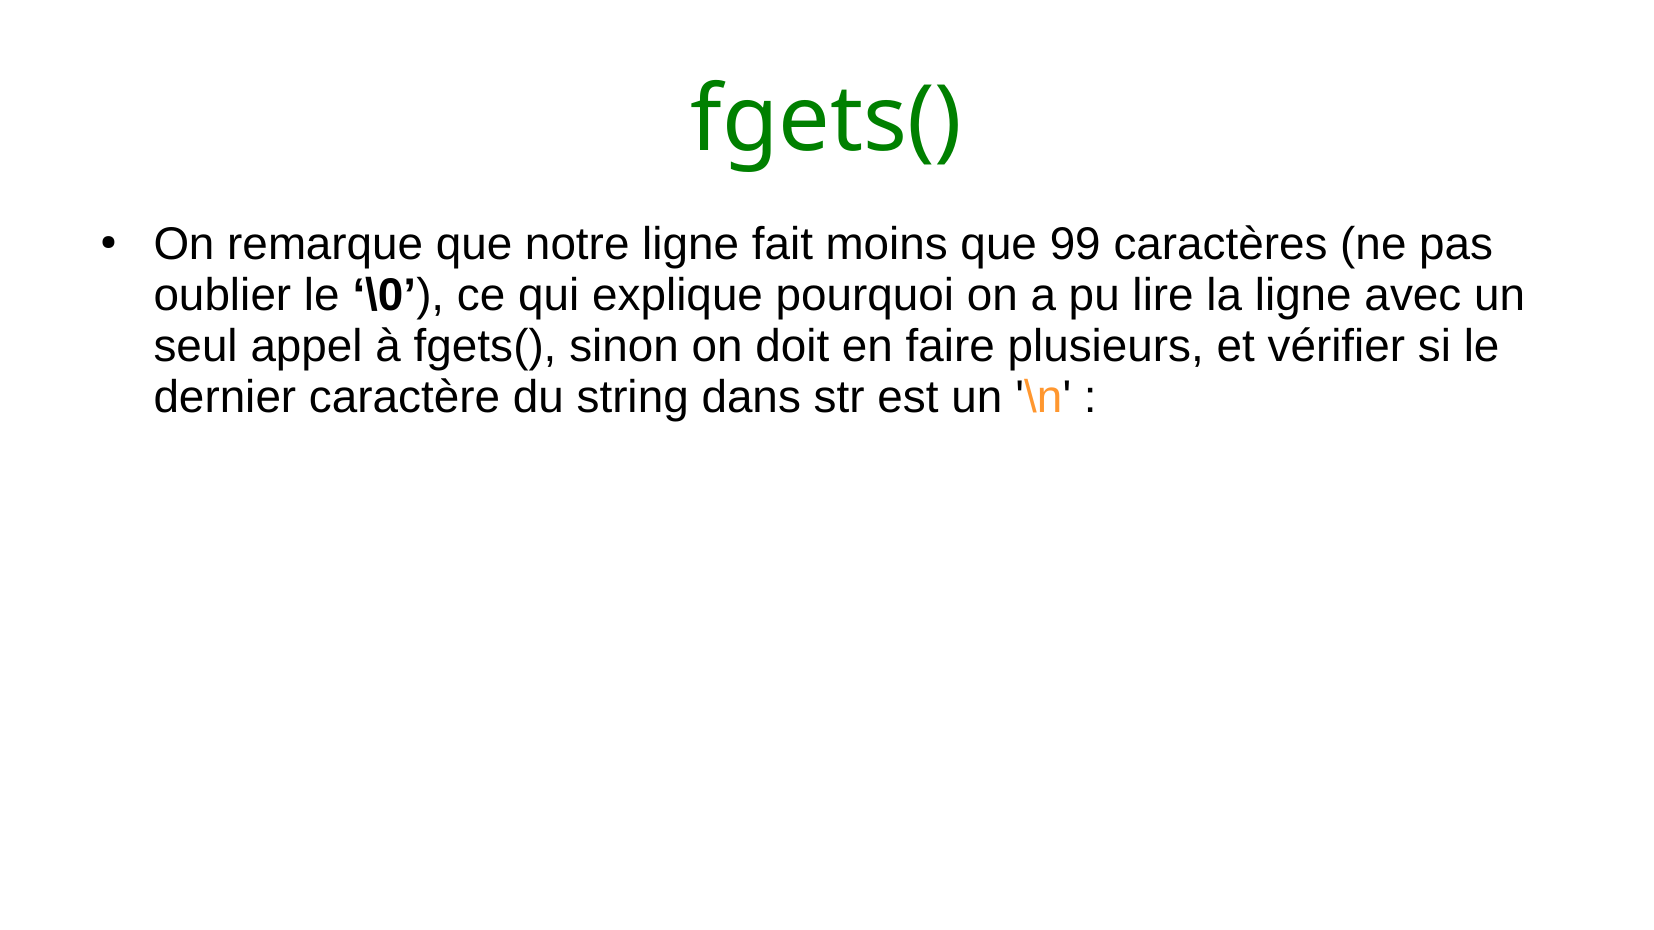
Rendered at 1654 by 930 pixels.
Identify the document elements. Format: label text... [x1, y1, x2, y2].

list On remarque que notre ligne fait moins que 99 caractères (ne pas oublier le ‘\0’), ce qui explique pourquoi on a pu lire la ligne avec un seul appel à fgets(), sinon on doit en faire plusieurs, et vérifier si le dernier caractère du string dans str est un '\n' : [82, 217, 1571, 884]
title fgets() [82, 37, 1571, 193]
